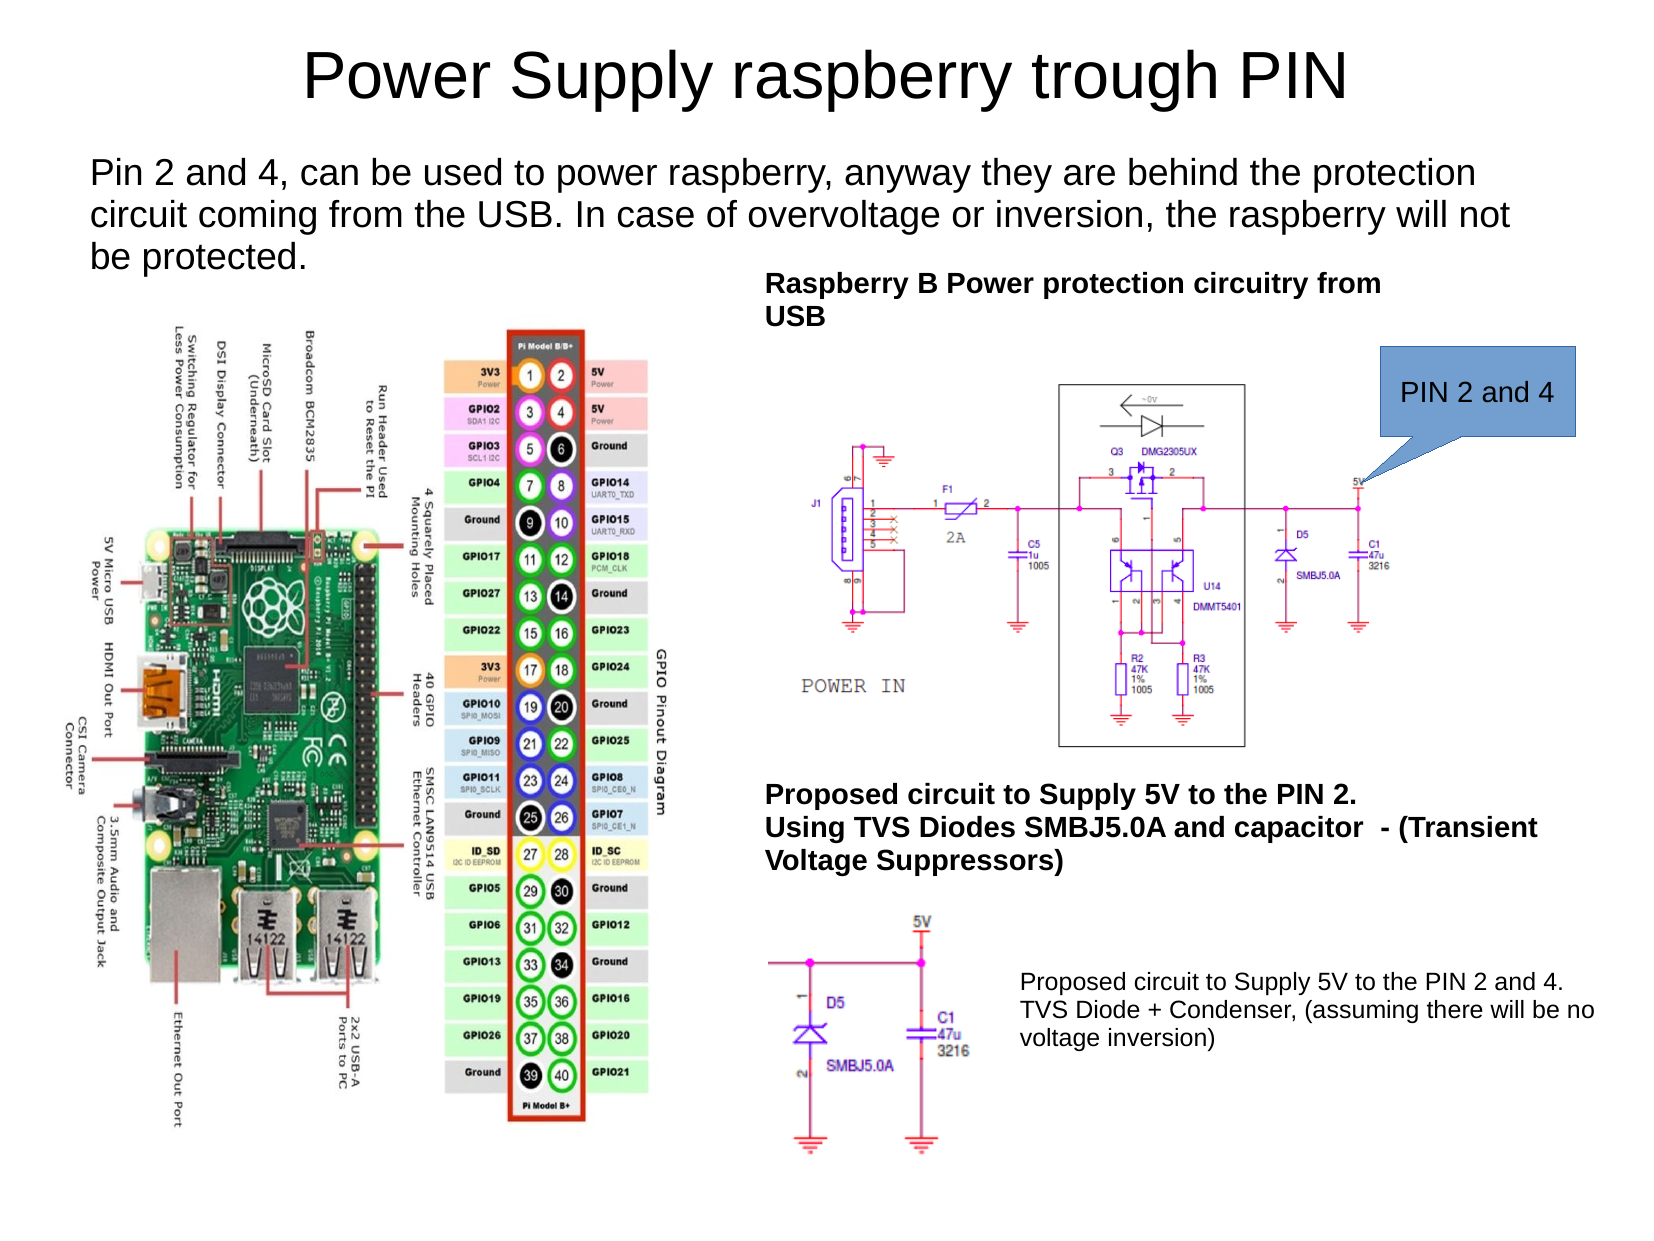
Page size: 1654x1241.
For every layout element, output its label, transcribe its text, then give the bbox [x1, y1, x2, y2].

text_box Raspberry B Power protection circuitry from USB [750, 259, 1433, 341]
text_box Proposed circuit to Supply 5V to the PIN 2. Using TVS Diodes SMBJ5.0A and capacitor - (Transient Voltage Suppressors) [750, 771, 1613, 885]
picture [768, 885, 1069, 1212]
picture [765, 340, 1454, 771]
title Power Supply raspberry trough PIN [82, 15, 1571, 137]
text_box PIN 2 and 4 [1360, 346, 1576, 484]
text_box Proposed circuit to Supply 5V to the PIN 2 and 4. TVS Diode + Condenser, (assuming there will be no voltage inversion) [1005, 960, 1621, 1059]
picture [60, 315, 670, 1134]
text_box Pin 2 and 4, can be used to power raspberry, anyway they are behind the protection circuit coming from the USB. In case of overvoltage or inversion, the raspberry will not be protected. [75, 144, 1553, 286]
